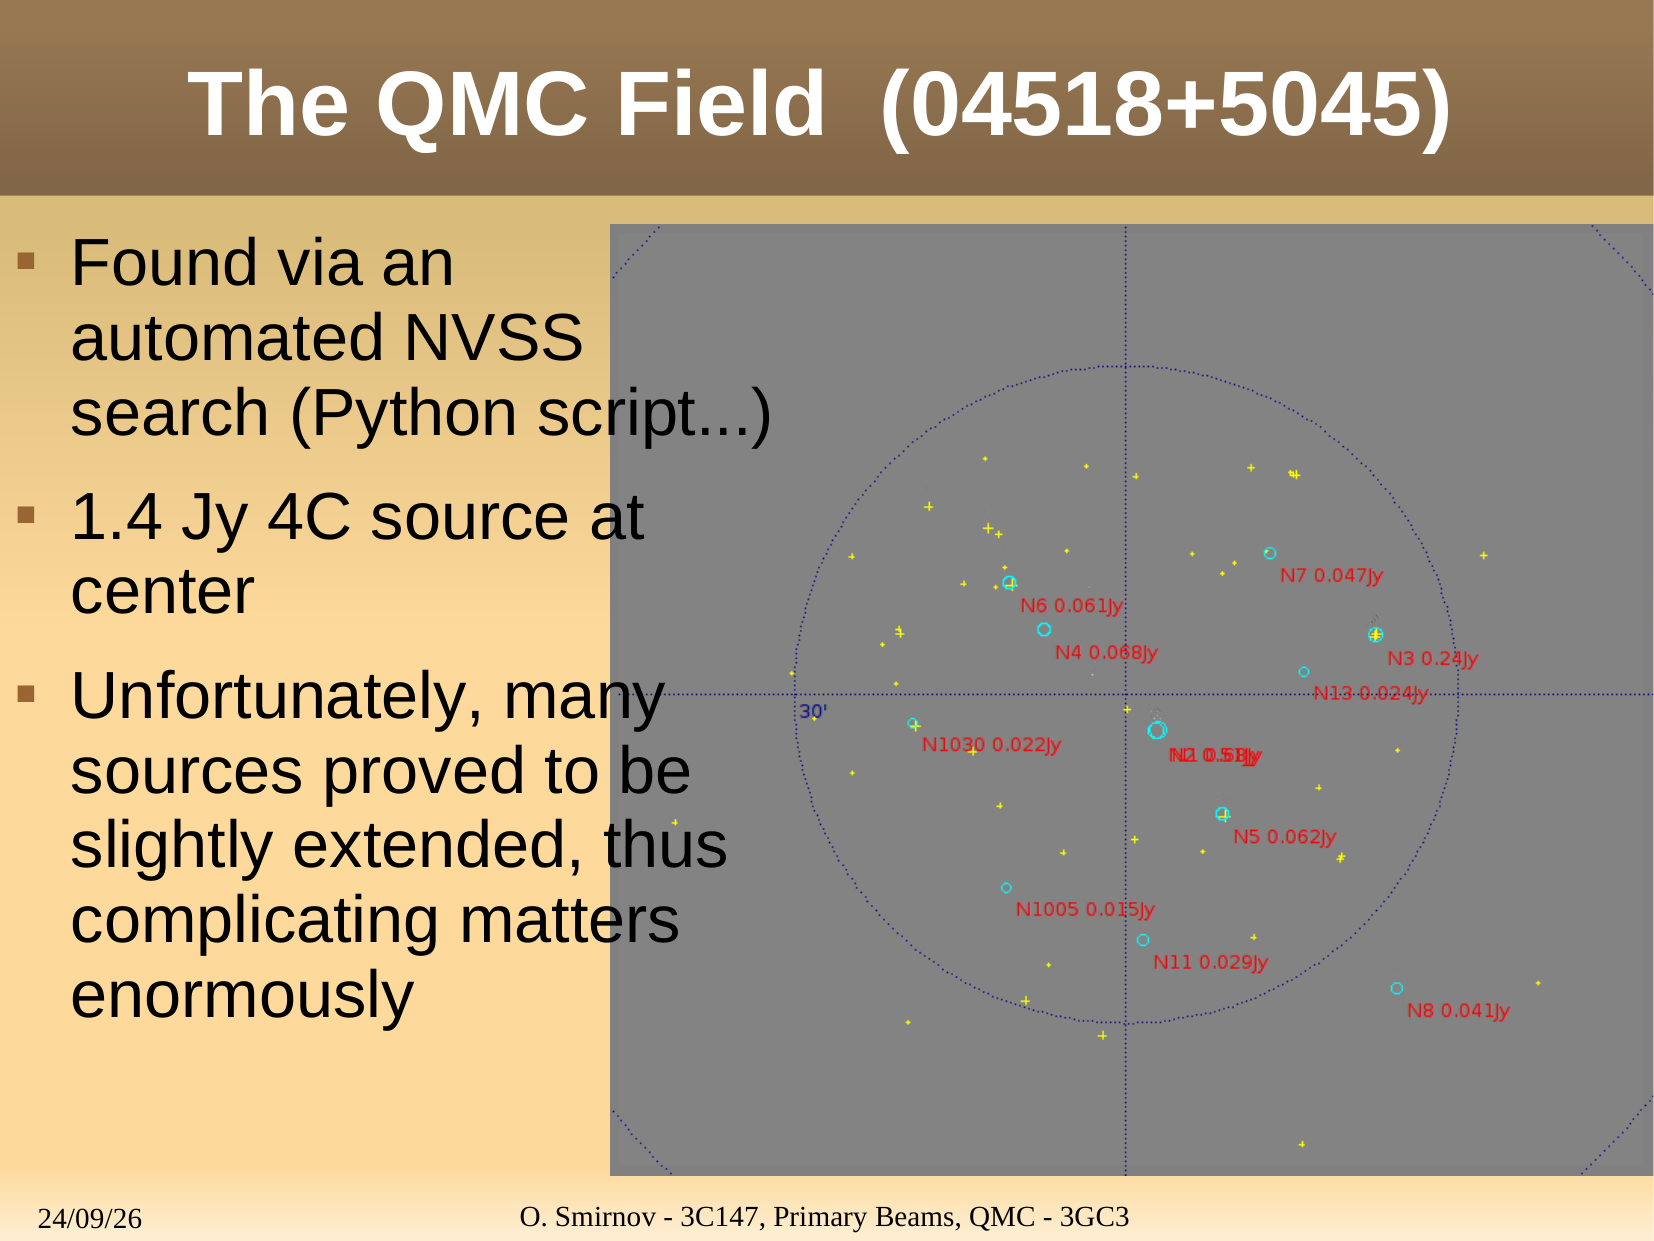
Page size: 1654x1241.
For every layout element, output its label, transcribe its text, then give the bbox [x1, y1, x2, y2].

picture [0, 0, 1654, 1241]
title The QMC Field (04518+5045) [76, 7, 1565, 200]
list Found via an automated NVSS search (Python script...) 1.4 Jy 4C source at center Unfortunately, many sources proved to be slightly extended, thus complicating matters enormously [0, 225, 788, 1163]
